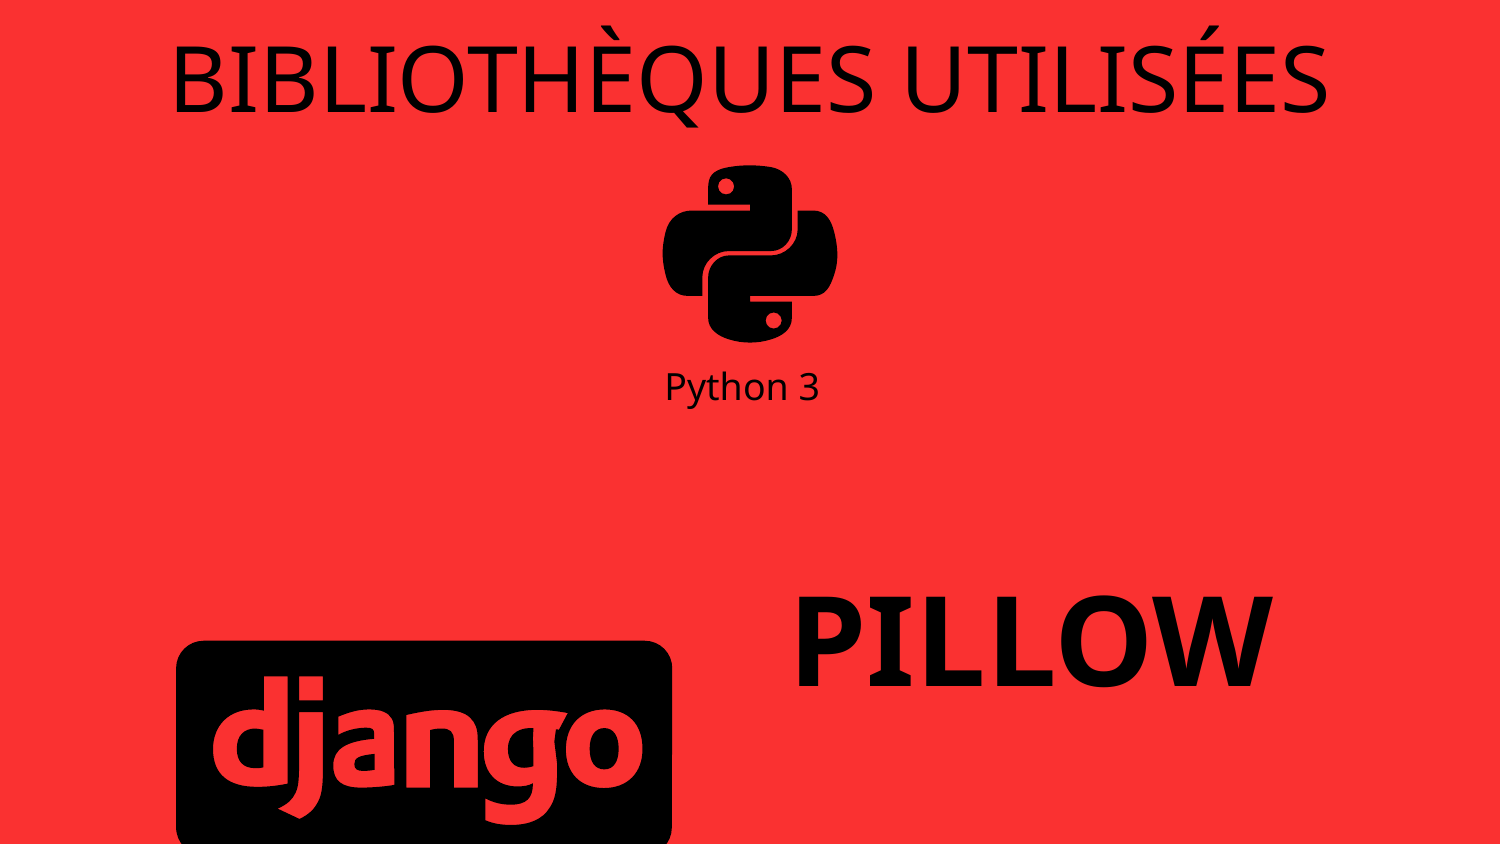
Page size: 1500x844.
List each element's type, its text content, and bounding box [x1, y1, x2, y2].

picture [662, 165, 838, 343]
picture [170, 491, 683, 844]
text_box BIBLIOTHÈQUES UTILISÉES [0, 0, 1500, 154]
text_box Python 3 [649, 352, 841, 413]
text_box PILLOW [773, 545, 1328, 686]
